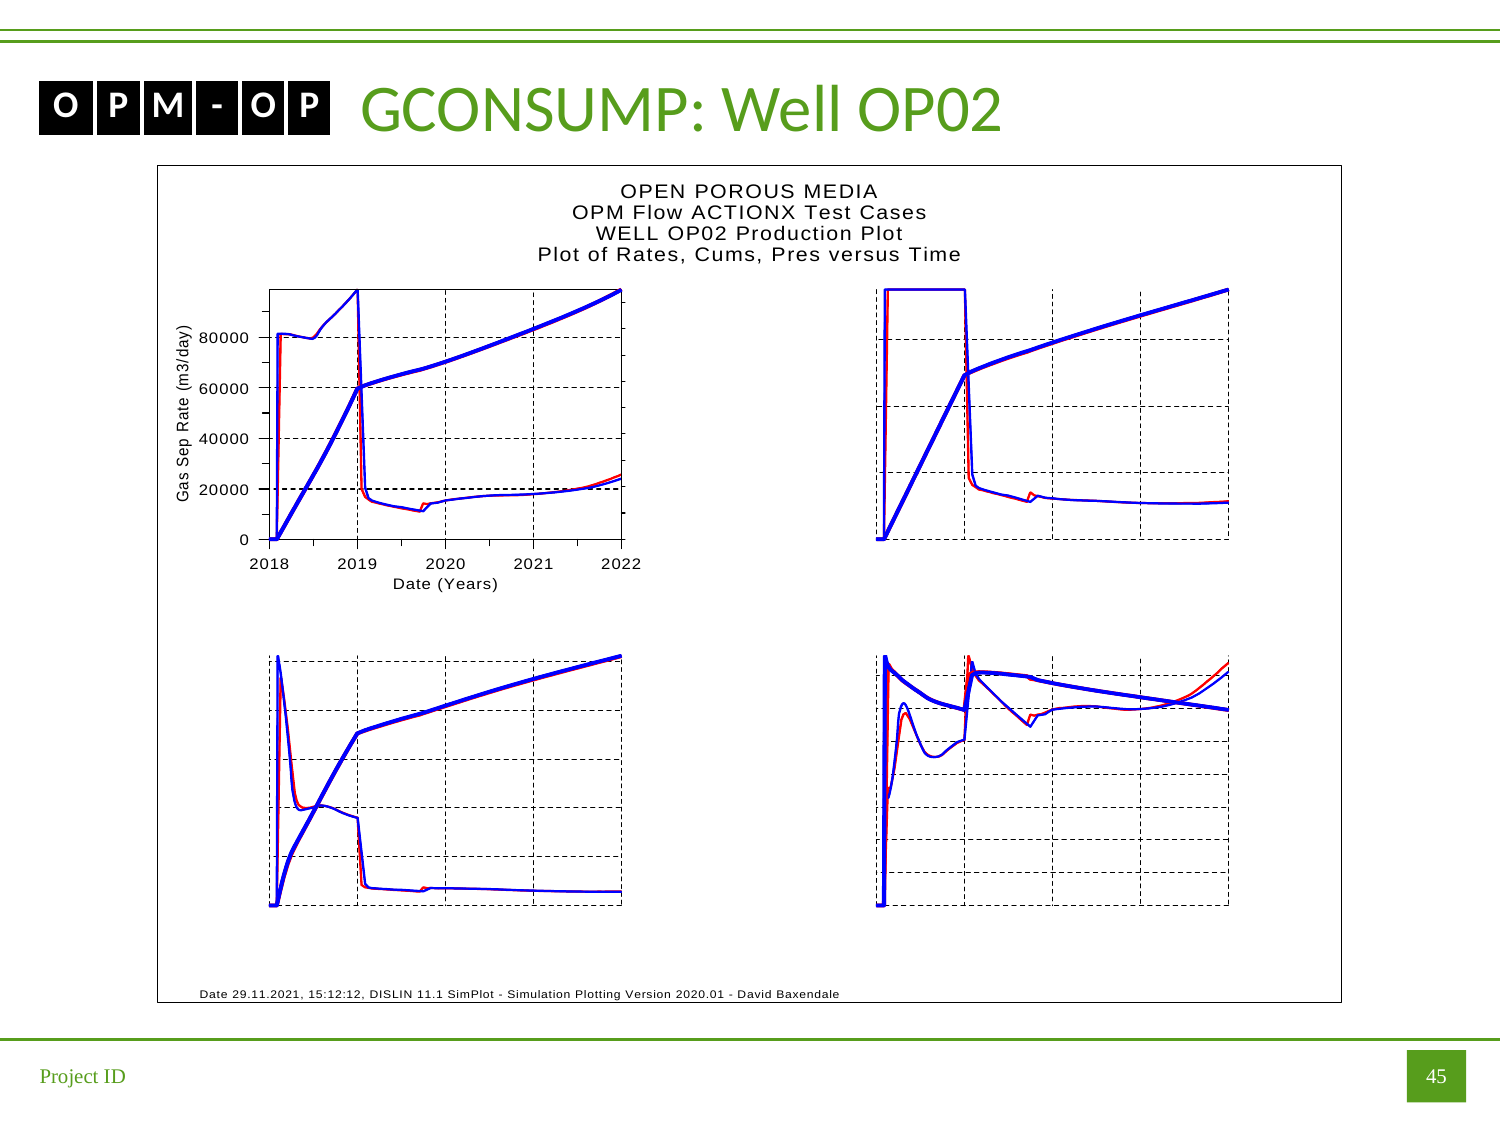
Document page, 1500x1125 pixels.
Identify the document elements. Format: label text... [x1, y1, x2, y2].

title GCONSUMP: well OP02 [360, 77, 1425, 153]
picture [157, 165, 1343, 1004]
